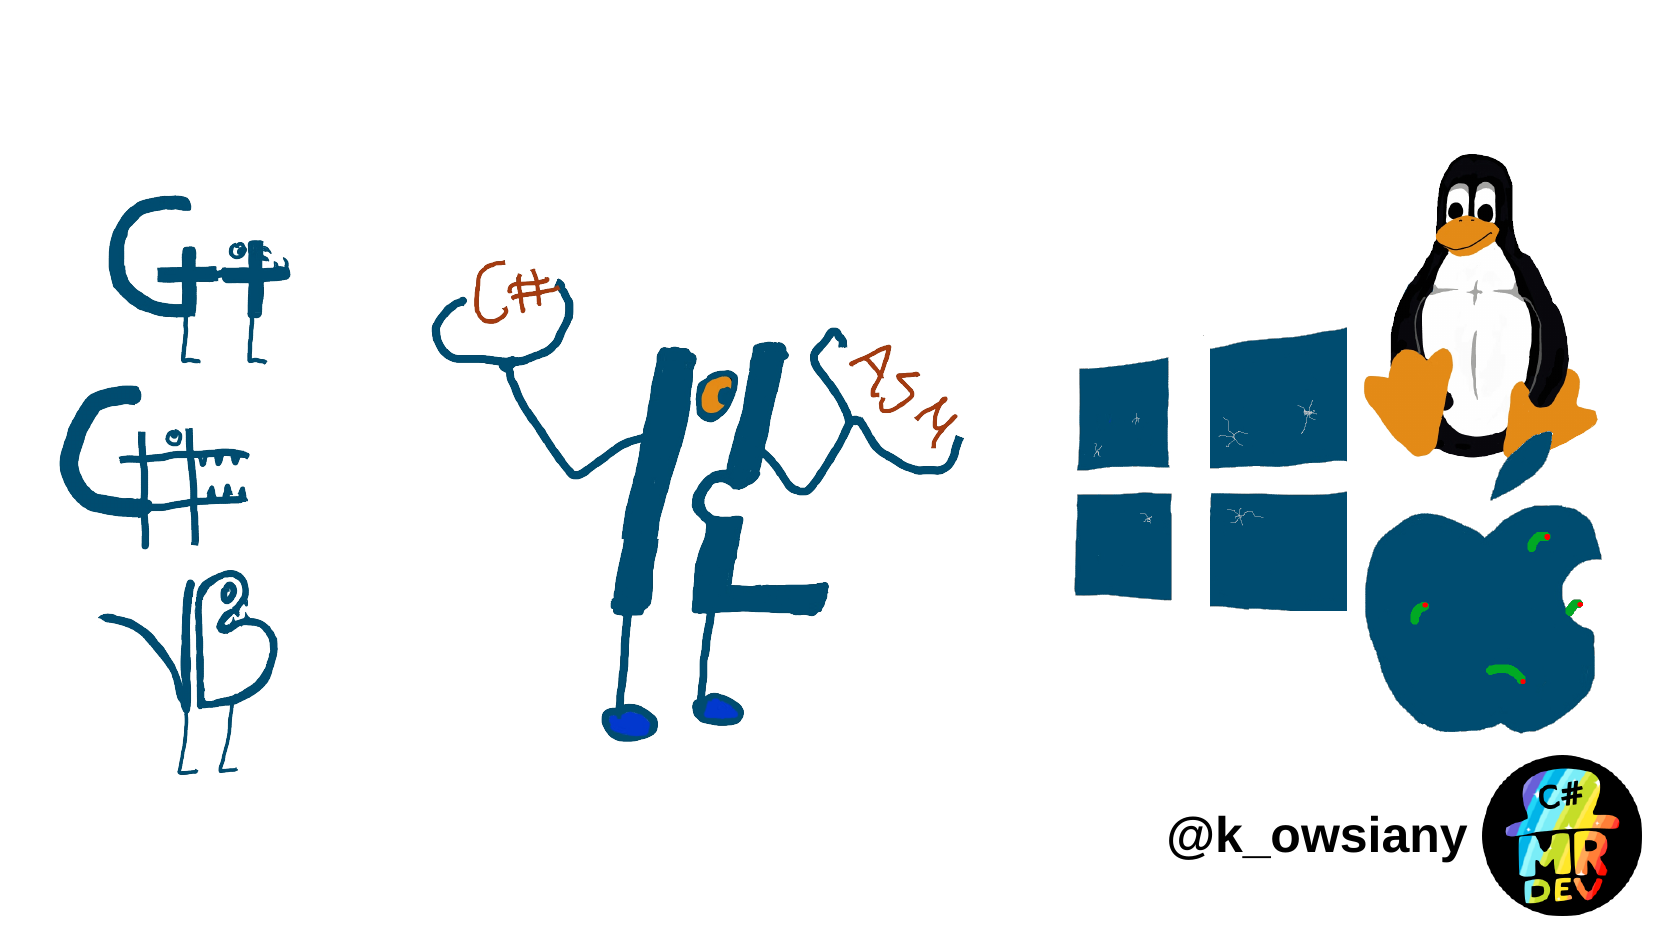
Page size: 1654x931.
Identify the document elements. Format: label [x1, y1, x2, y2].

picture [1482, 755, 1642, 916]
picture [1073, 146, 1608, 736]
picture [48, 377, 254, 554]
picture [98, 188, 296, 368]
picture [420, 253, 970, 748]
picture [95, 566, 284, 780]
